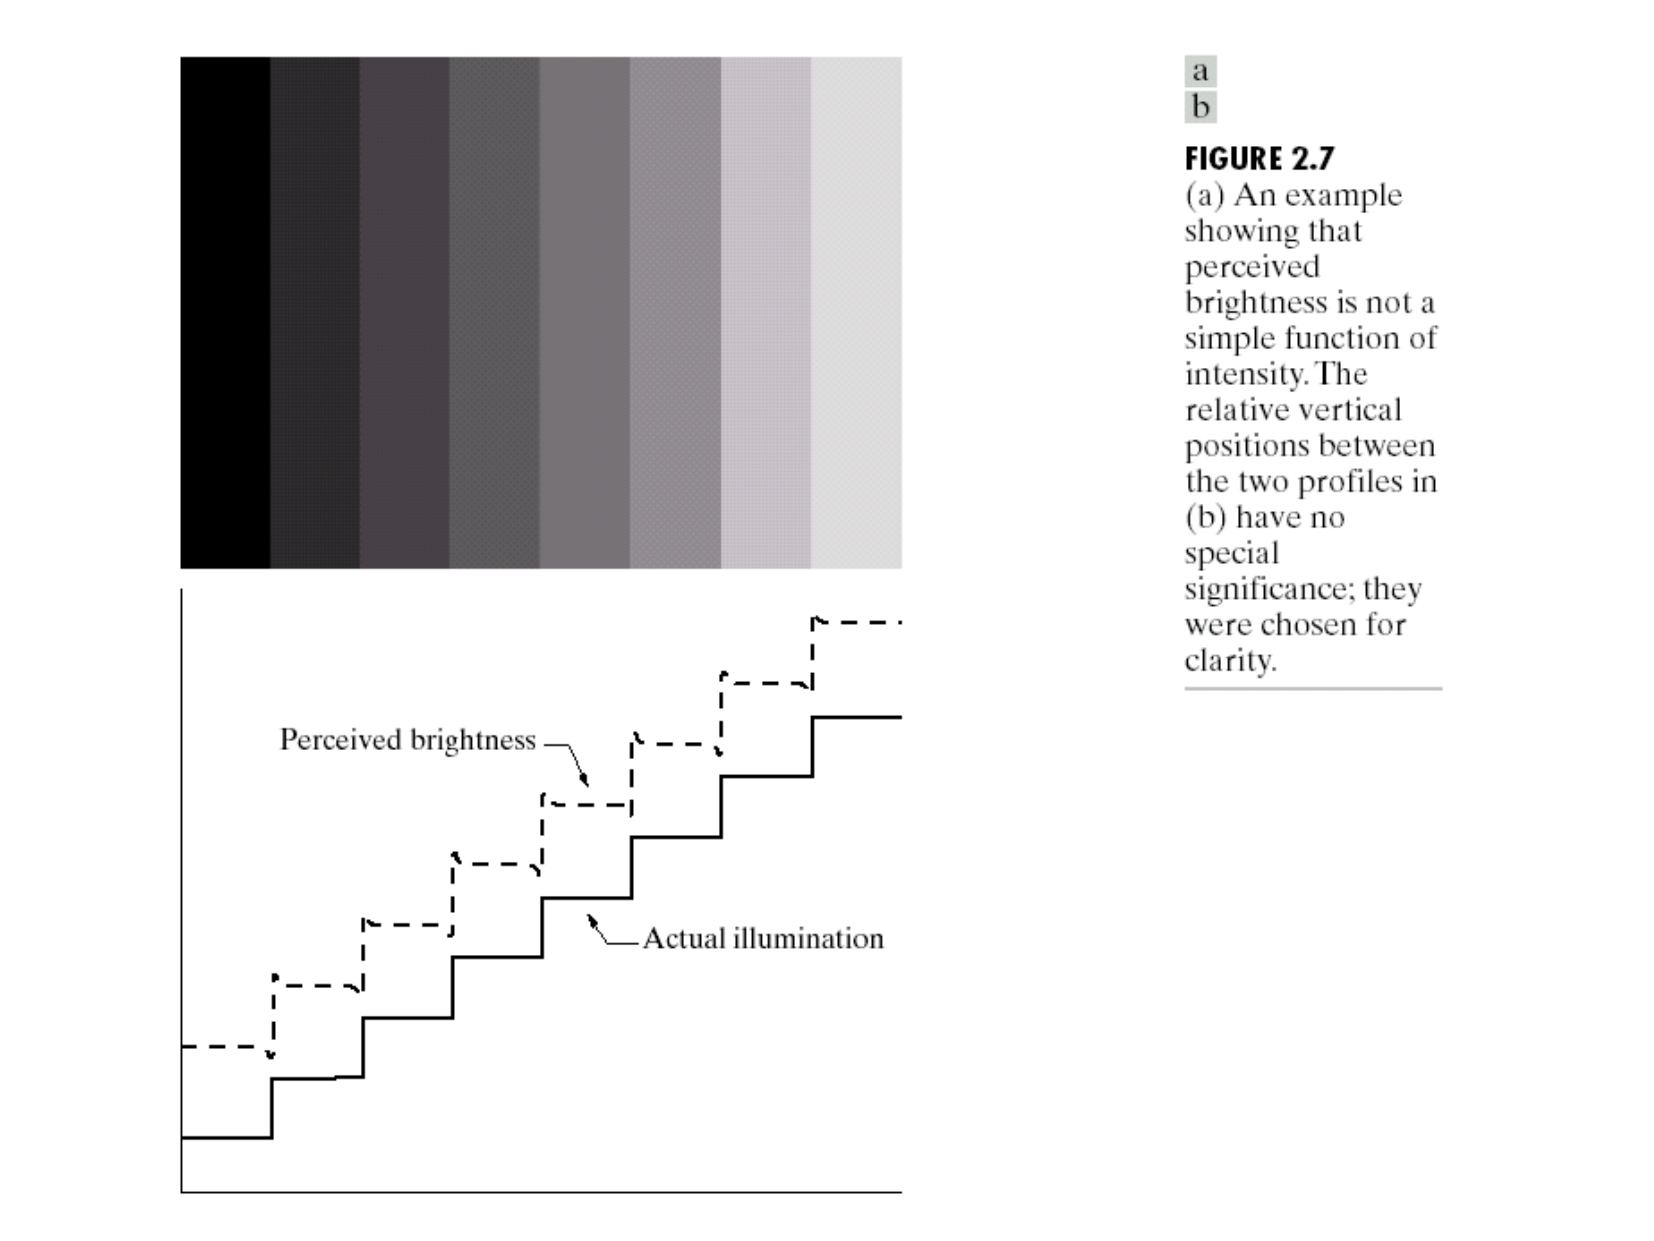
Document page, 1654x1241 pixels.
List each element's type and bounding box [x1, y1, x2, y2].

picture [172, 52, 1468, 1201]
